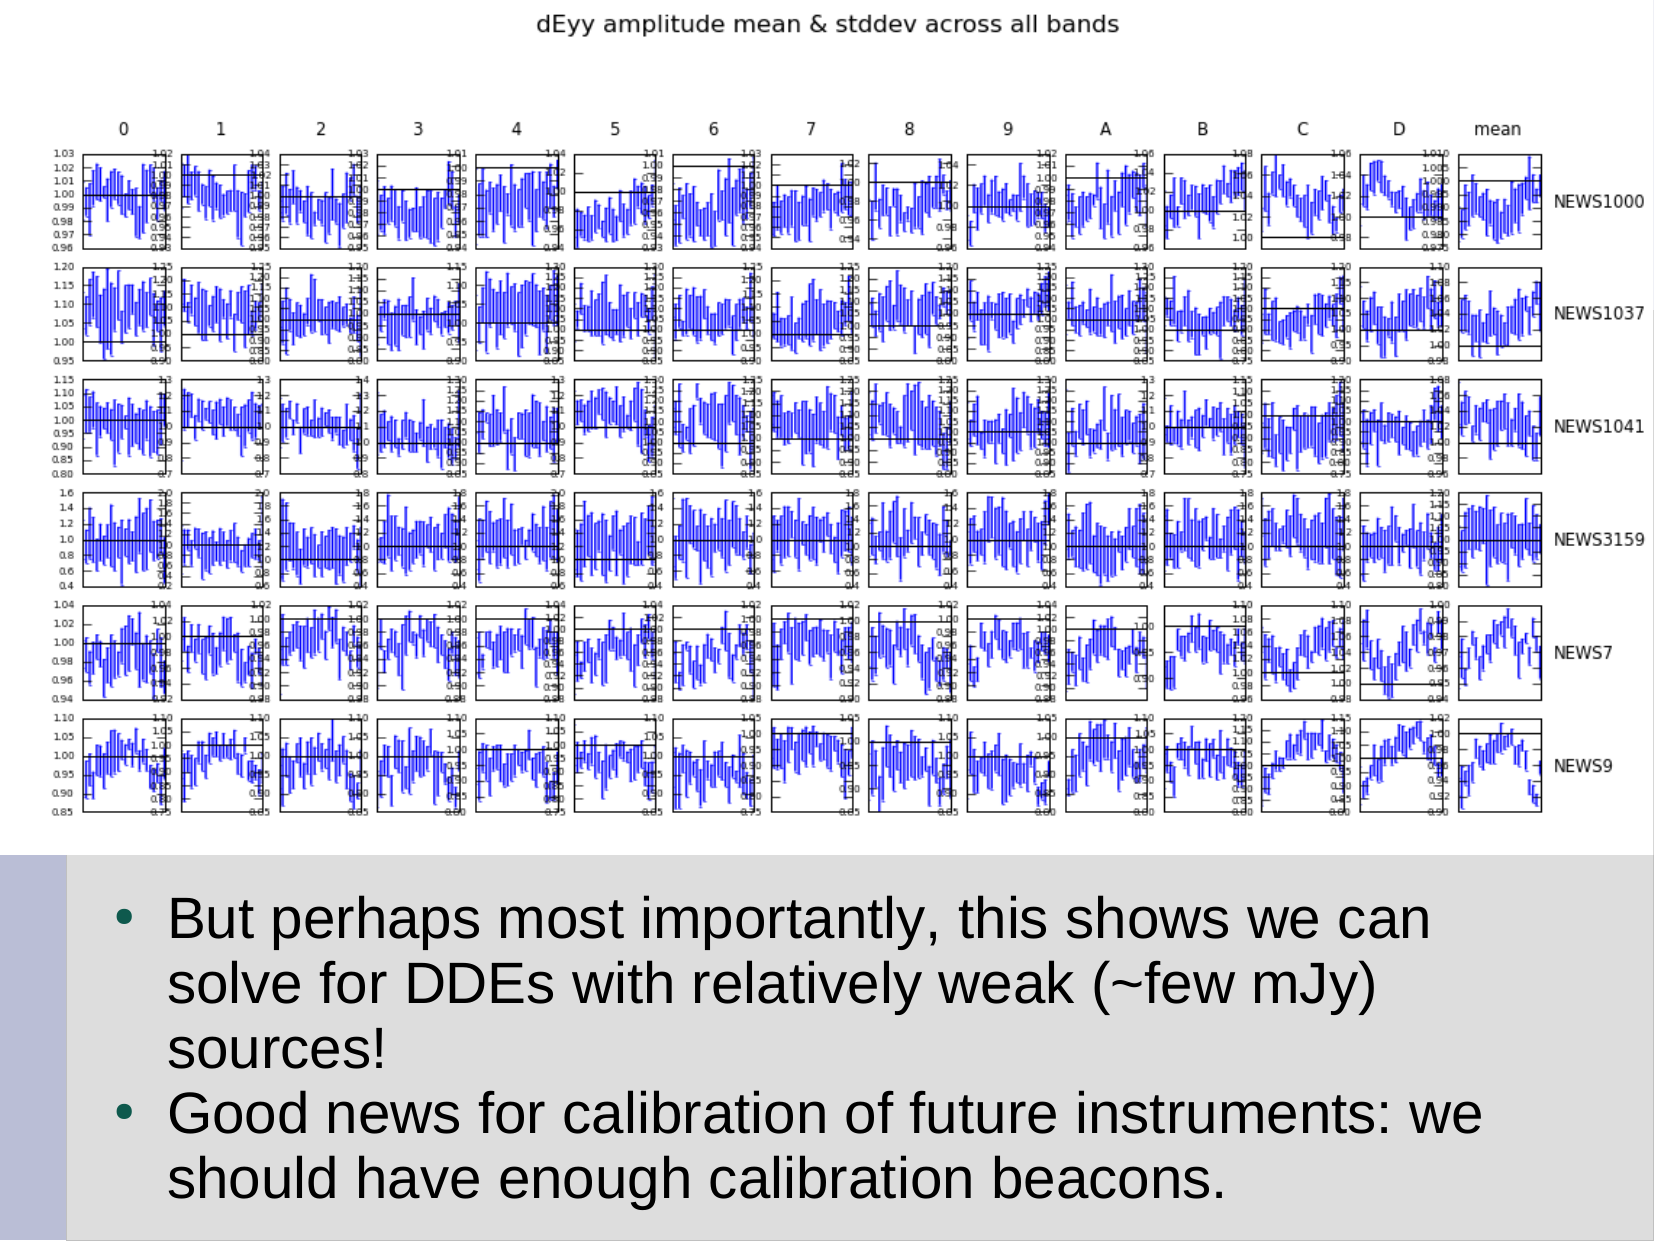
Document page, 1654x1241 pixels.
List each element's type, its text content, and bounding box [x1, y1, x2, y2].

picture [0, 0, 1654, 855]
list But perhaps most importantly, this shows we can solve for DDEs with relatively weak (~few mJy) sources! Good news for calibration of future instruments: we should have enough calibration beacons. [96, 885, 1536, 1211]
